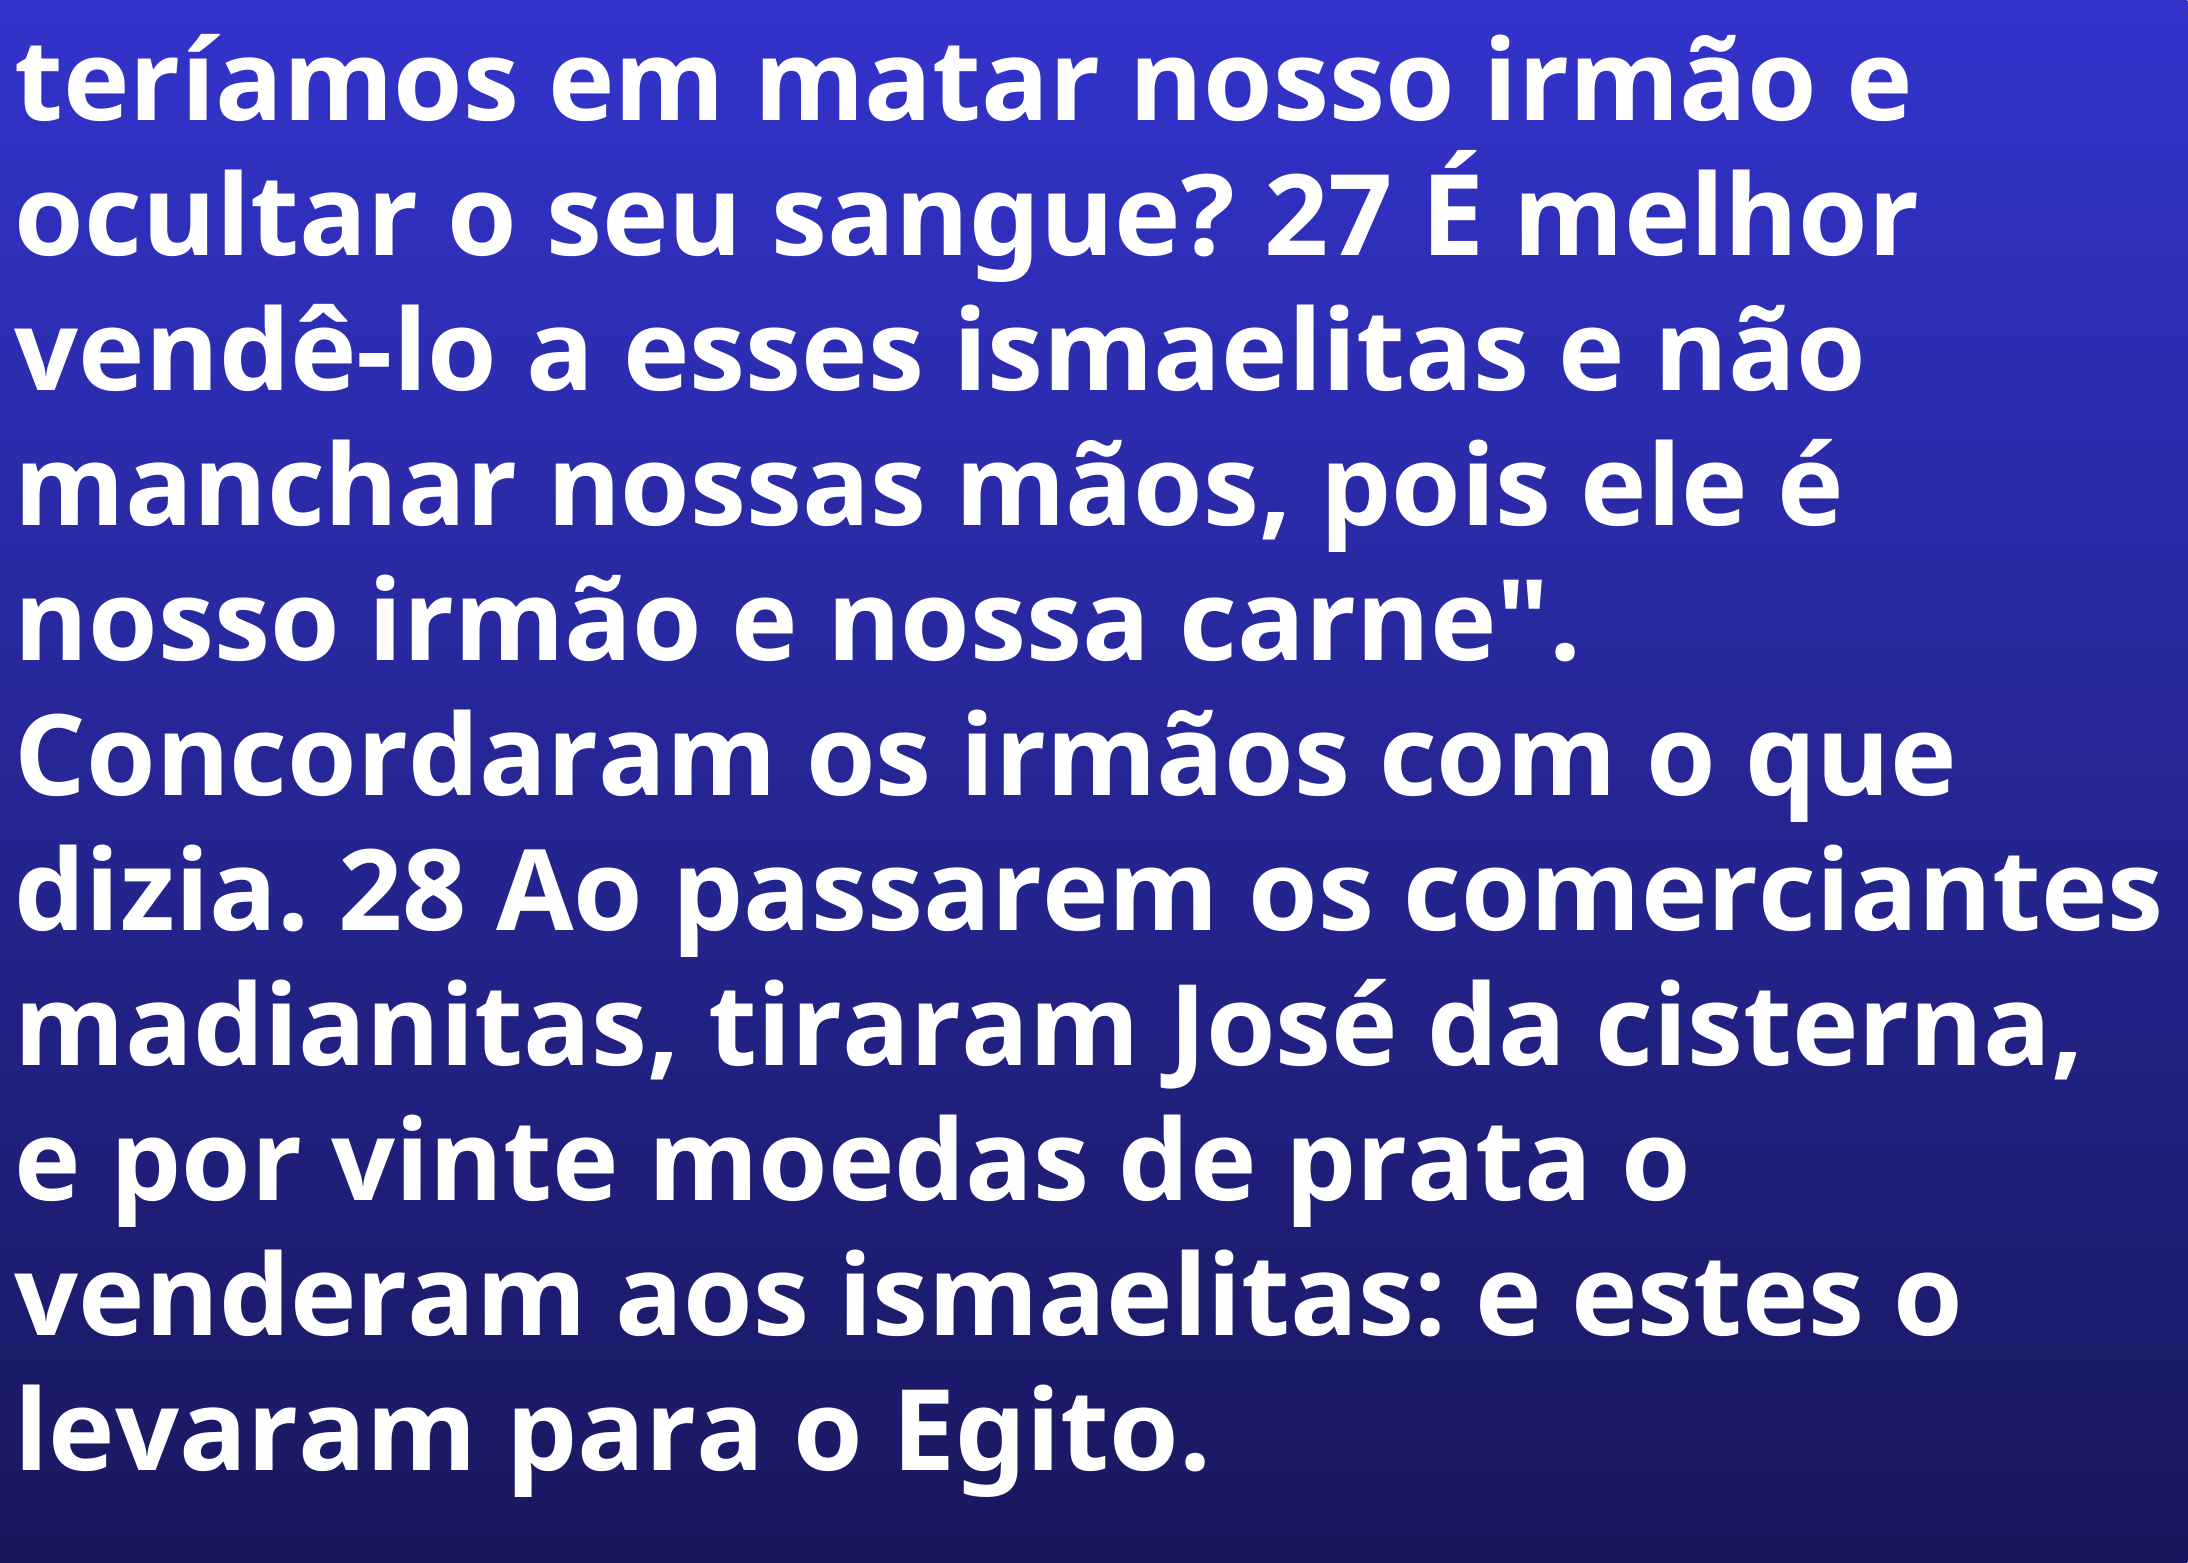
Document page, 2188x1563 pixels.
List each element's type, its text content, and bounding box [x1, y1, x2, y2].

text_box teríamos em matar nosso irmão e ocultar o seu sangue? 27 É melhor vendê-lo a esses ismaelitas e não manchar nossas mãos, pois ele é nosso irmão e nossa carne". Concordaram os irmãos com o que dizia. 28 Ao passarem os comerciantes madianitas, tiraram José da cisterna, e por vinte moedas de prata o venderam aos ismaelitas: e estes o levaram para o Egito. [0, 0, 2188, 1563]
